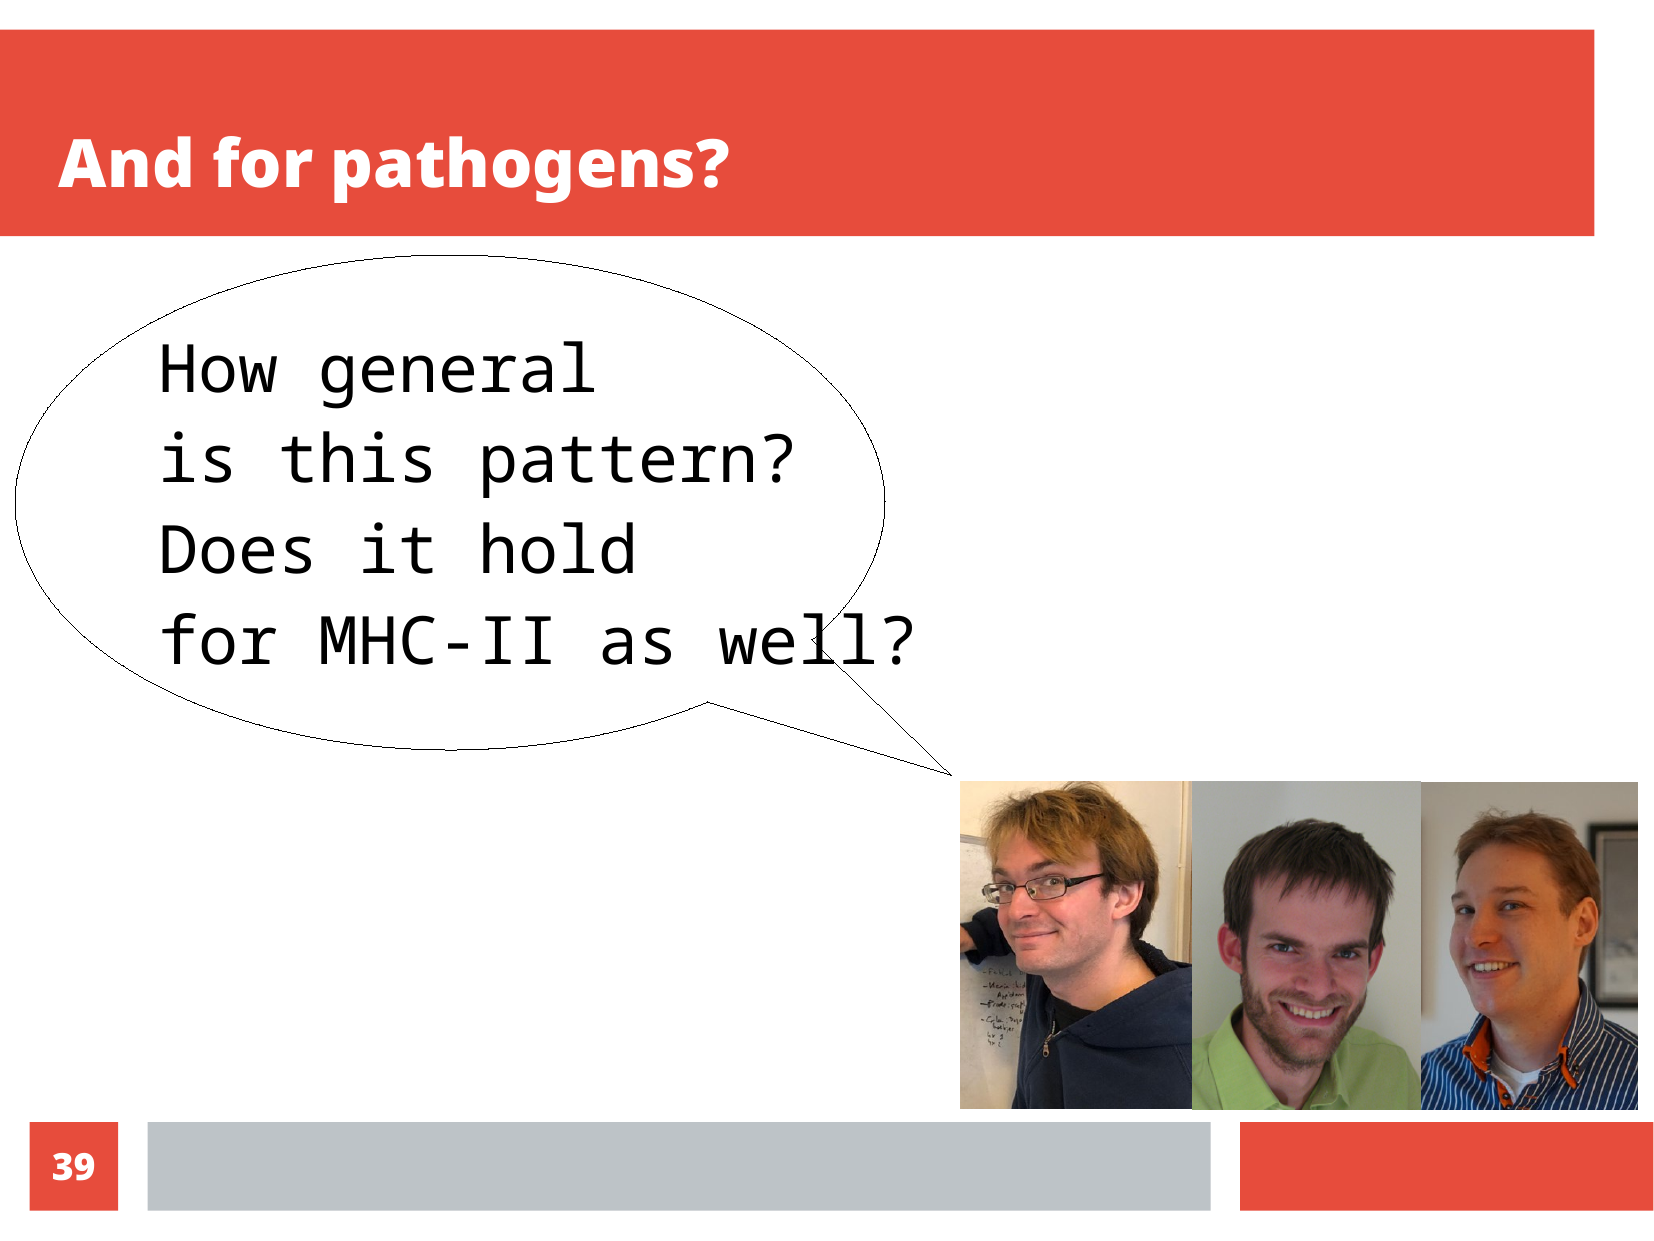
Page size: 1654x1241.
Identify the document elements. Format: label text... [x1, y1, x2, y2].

picture [960, 781, 1638, 1111]
title And for pathogens? [59, 59, 1595, 207]
text_box How general is this pattern? Does it hold for MHC-II as well? [15, 255, 952, 776]
